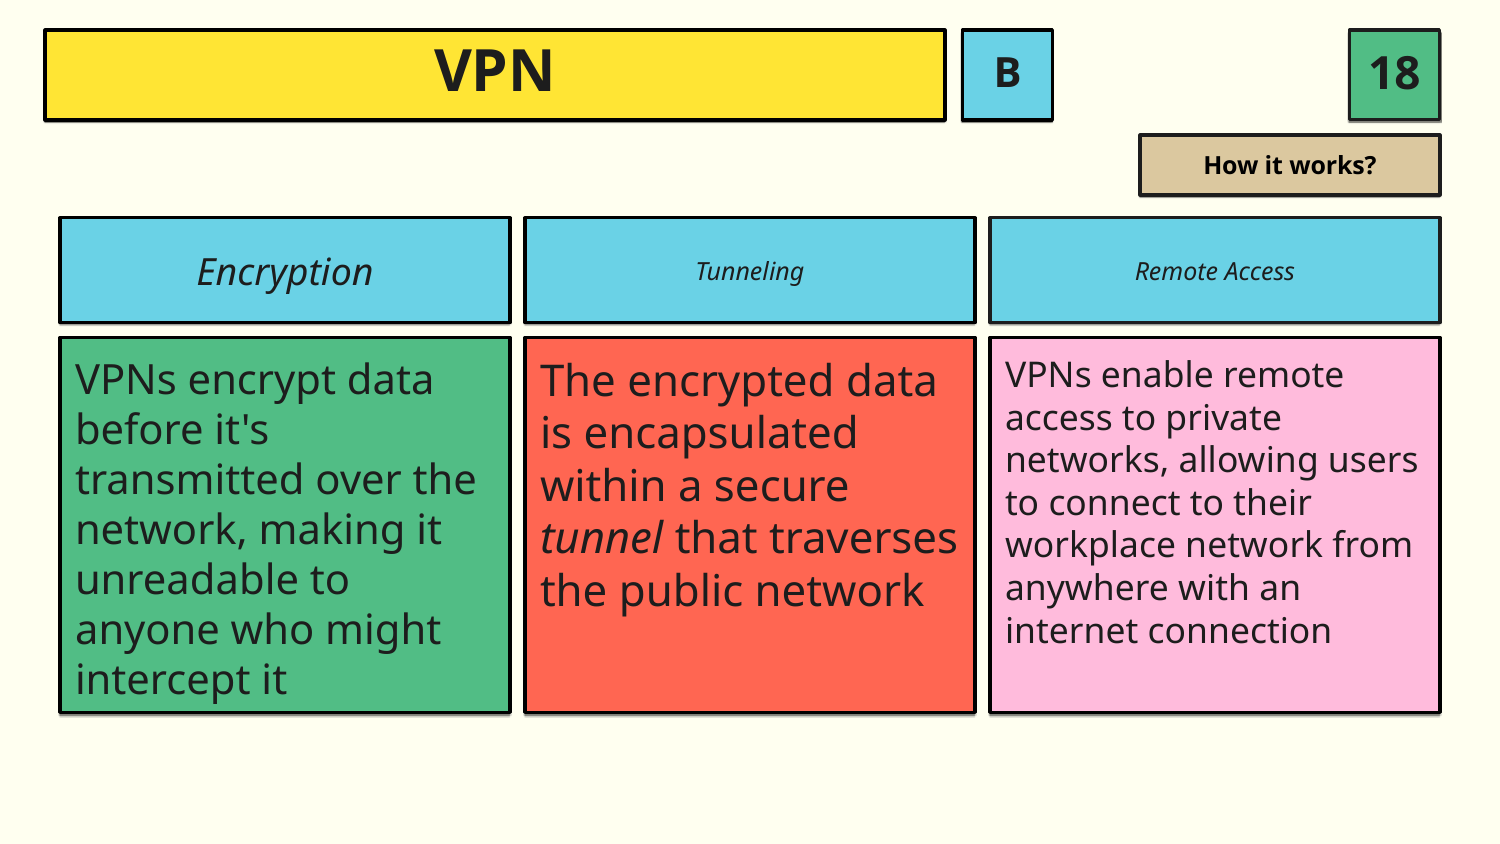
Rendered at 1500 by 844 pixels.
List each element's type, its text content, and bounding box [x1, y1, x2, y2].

subtitle Tunneling [525, 217, 975, 323]
title B [962, 30, 1053, 120]
subtitle Remote Access [990, 217, 1440, 323]
list VPNs enable remote access to private networks, allowing users to connect to their workplace network from anywhere with an internet connection [990, 337, 1440, 713]
subtitle Encryption [60, 217, 510, 323]
list VPNs encrypt data before it's transmitted over the network, making it unreadable to anyone who might intercept it [60, 337, 510, 713]
list The encrypted data is encapsulated within a secure tunnel that traverses the public network [525, 337, 975, 713]
title How it works? [1140, 135, 1440, 195]
title VPN [45, 30, 945, 120]
